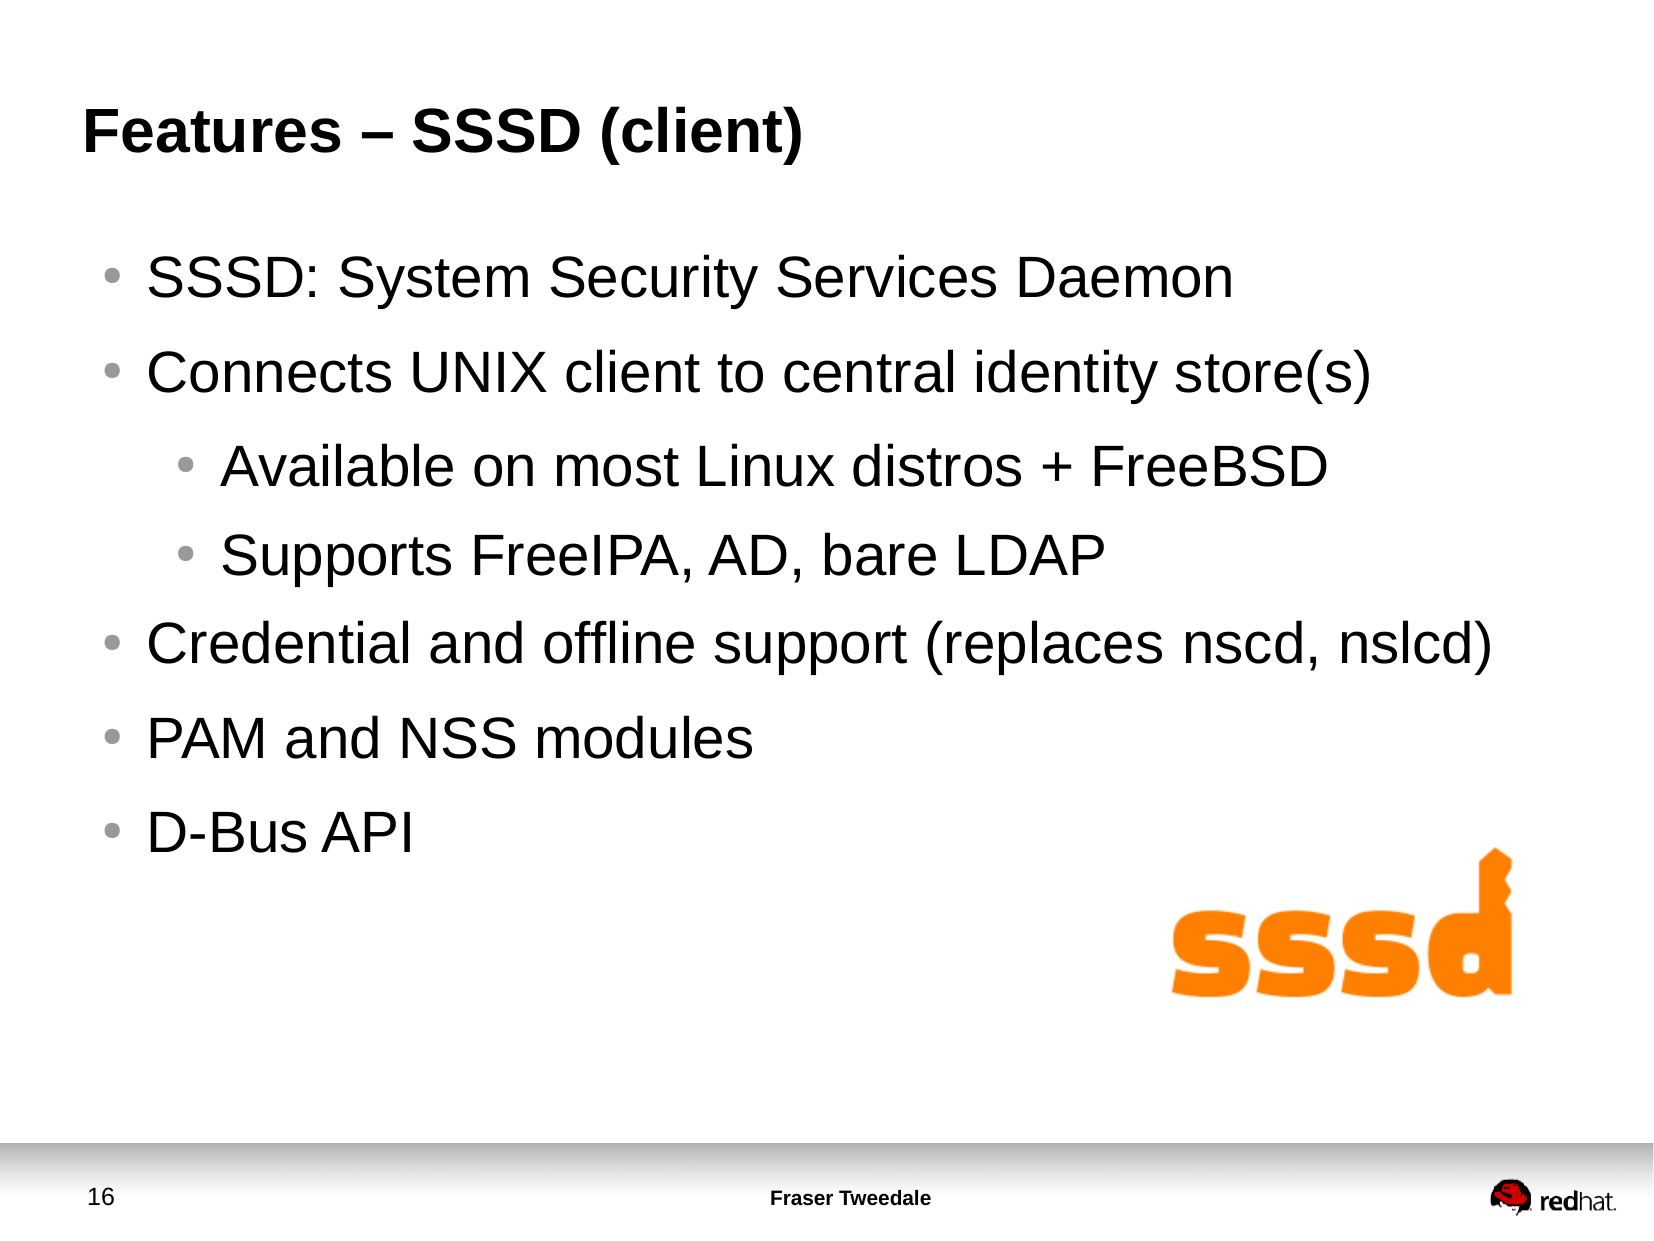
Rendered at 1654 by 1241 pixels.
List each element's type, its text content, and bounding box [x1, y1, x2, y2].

picture [0, 1143, 1654, 1241]
title Features – SSSD (client) [82, 37, 1571, 226]
picture [1155, 824, 1531, 1013]
list SSSD: System Security Services Daemon Connects UNIX client to central identity store(s) Available on most Linux distros + FreeBSD Supports FreeIPA, AD, bare LDAP Credential and offline support (replaces nscd, nslcd) PAM and NSS modules D-Bus API [86, 244, 1576, 1039]
